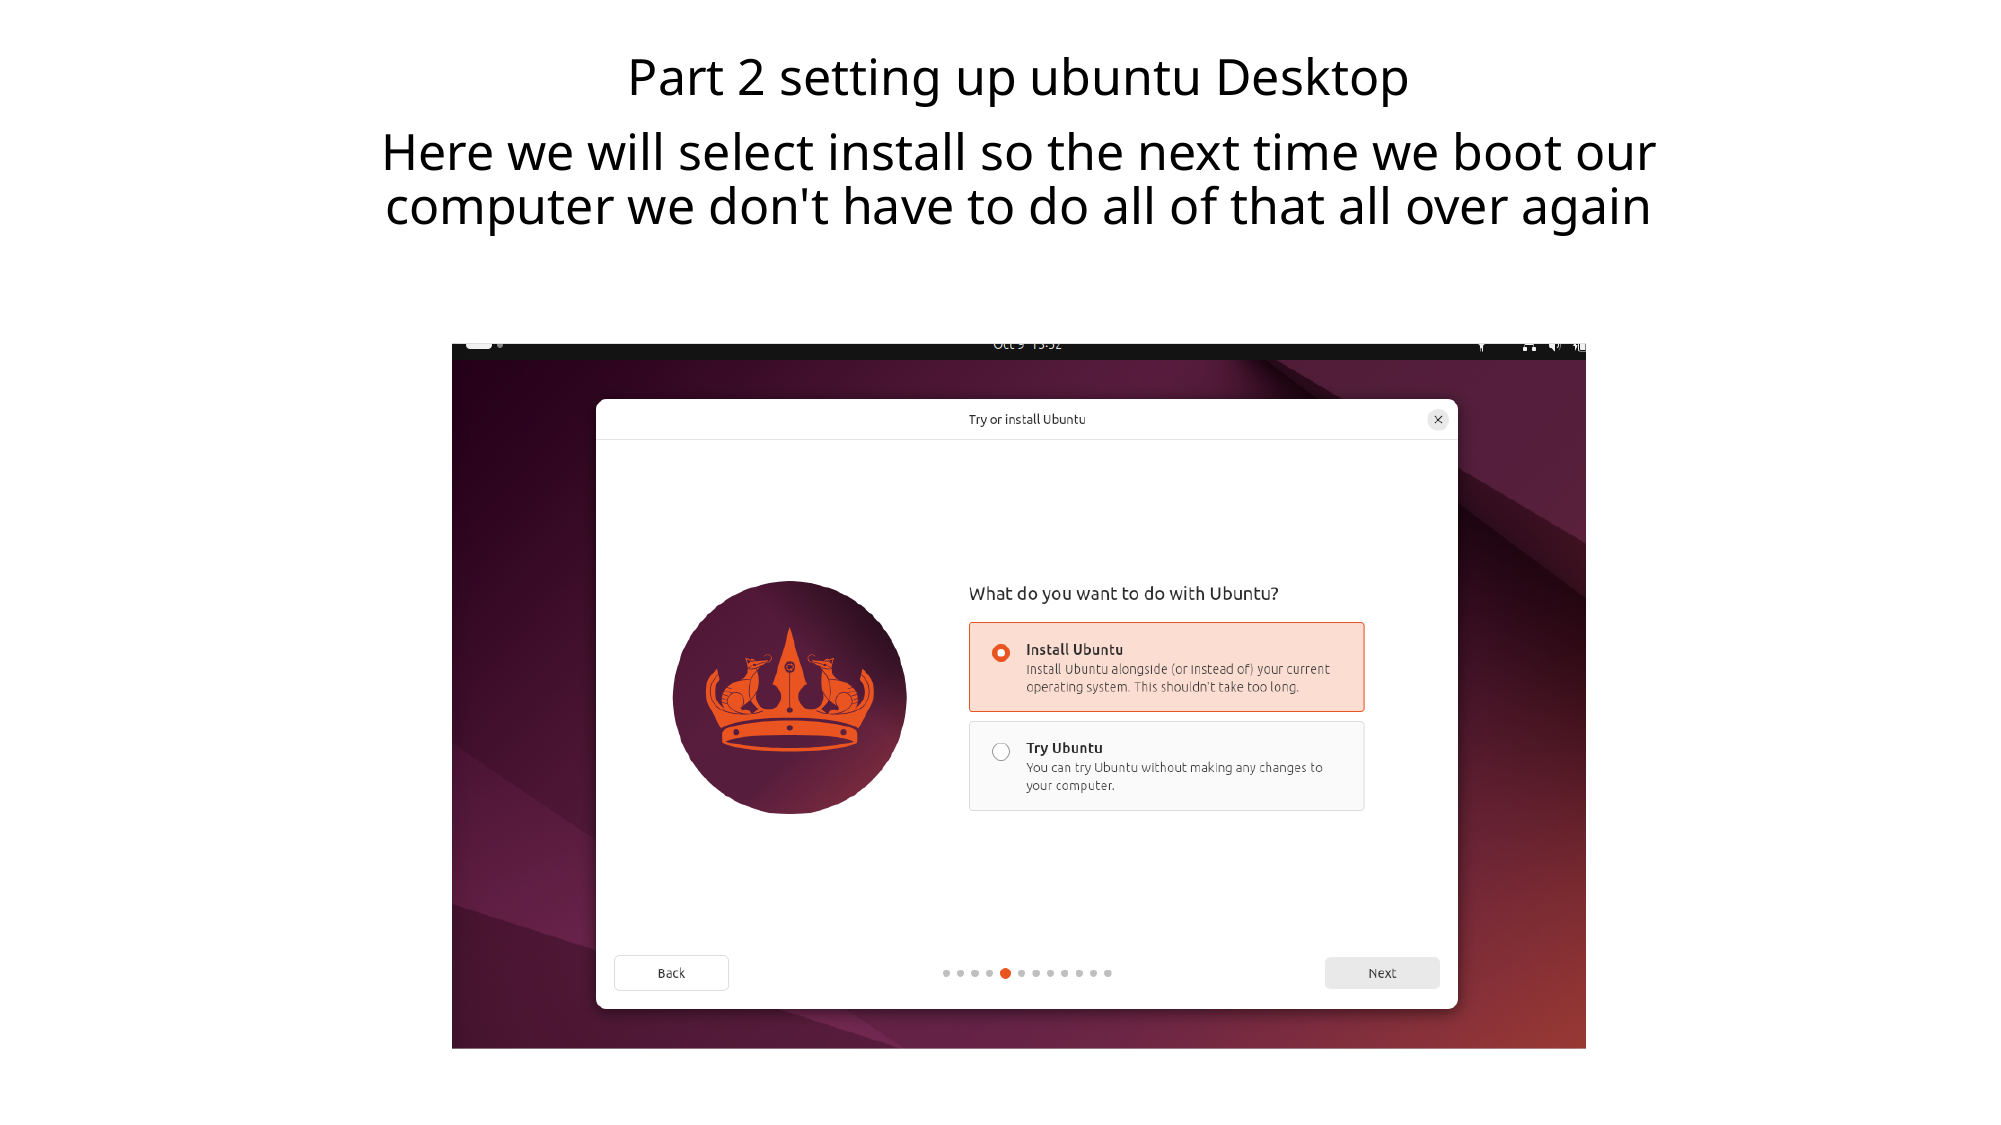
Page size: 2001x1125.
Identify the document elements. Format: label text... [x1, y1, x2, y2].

subtitle Part 2 setting up ubuntu Desktop Here we will select install so the next time we boot our computer we don't have to do all of that all over again [269, 45, 1770, 271]
picture [452, 343, 1586, 1049]
